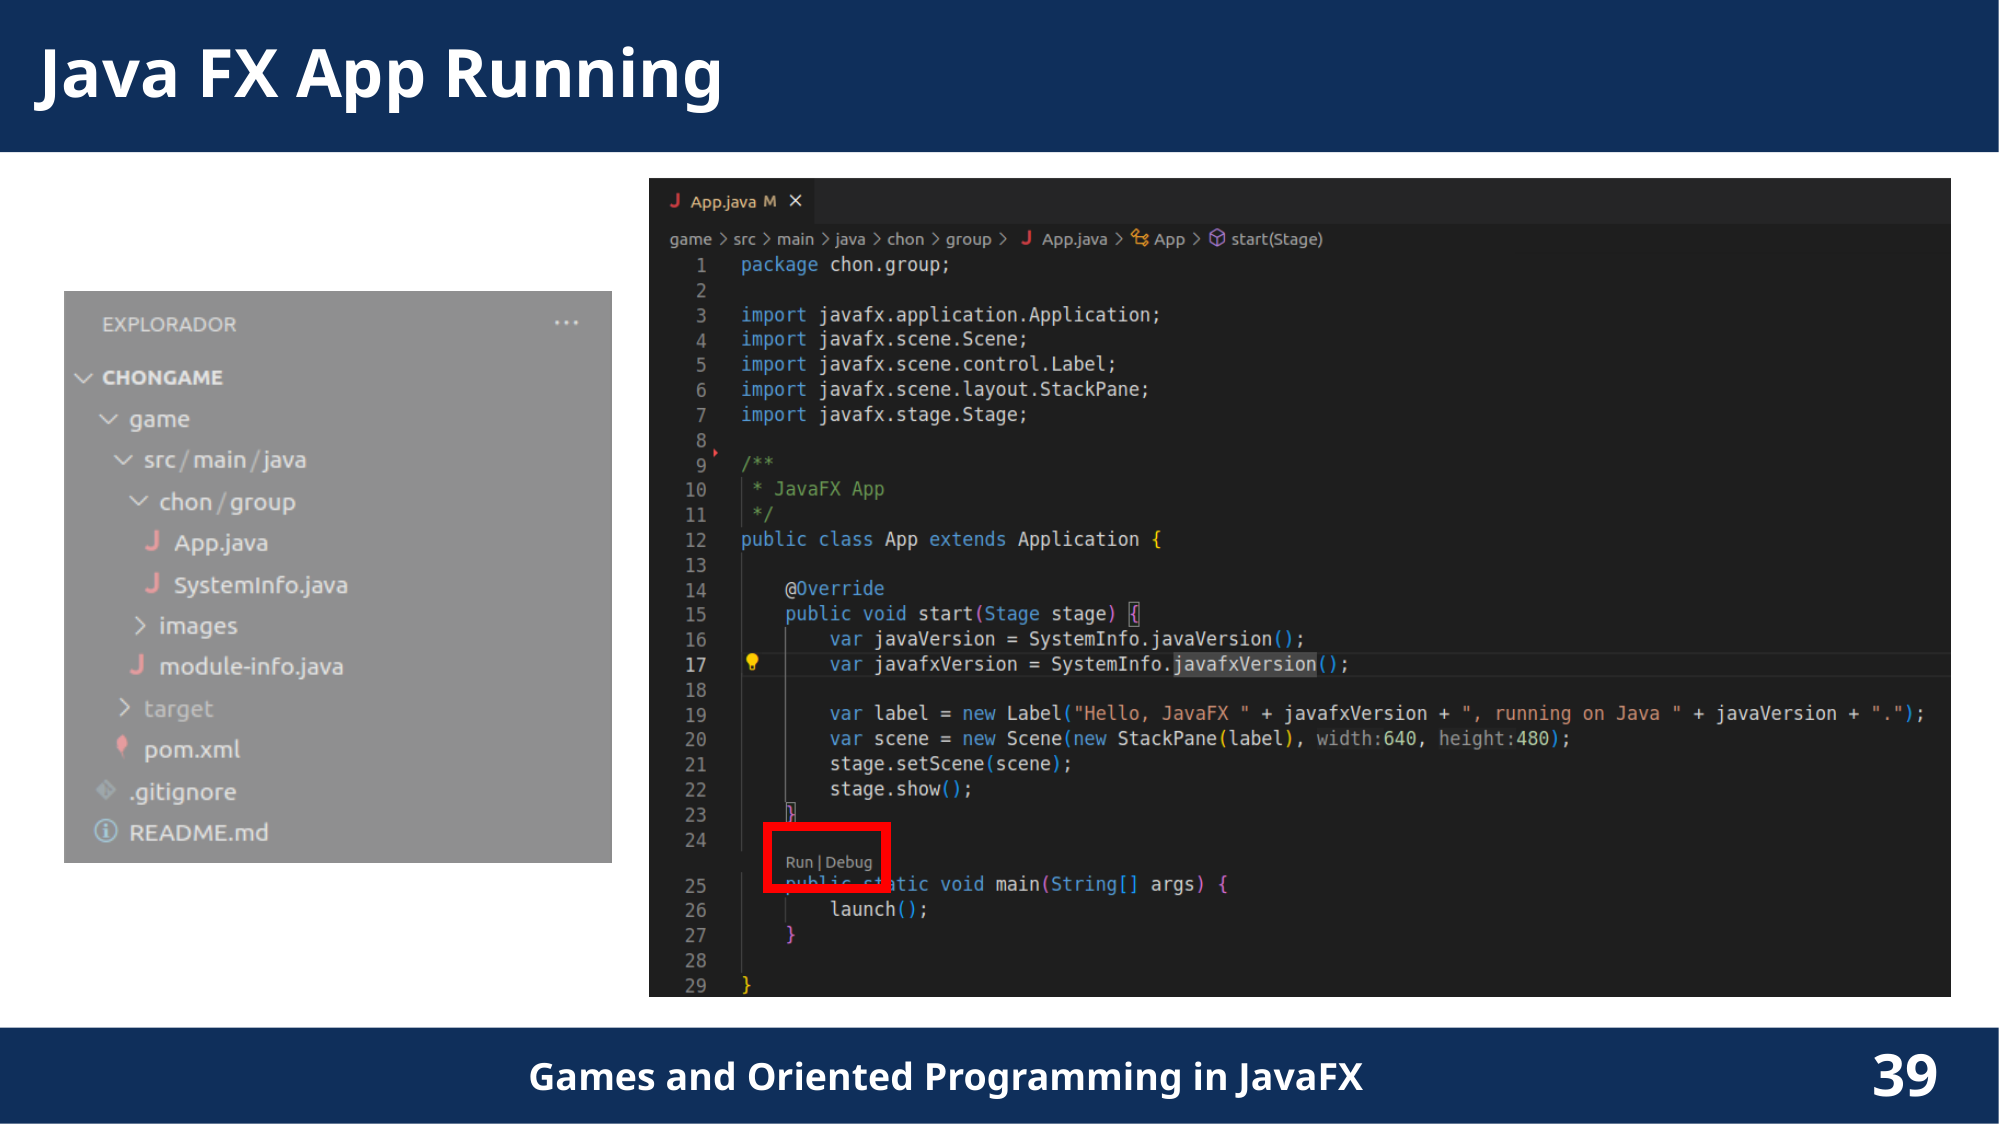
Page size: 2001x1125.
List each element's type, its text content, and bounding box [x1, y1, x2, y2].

picture [649, 177, 1951, 997]
picture [64, 291, 612, 863]
text_box Java FX App Running [25, 23, 1999, 119]
